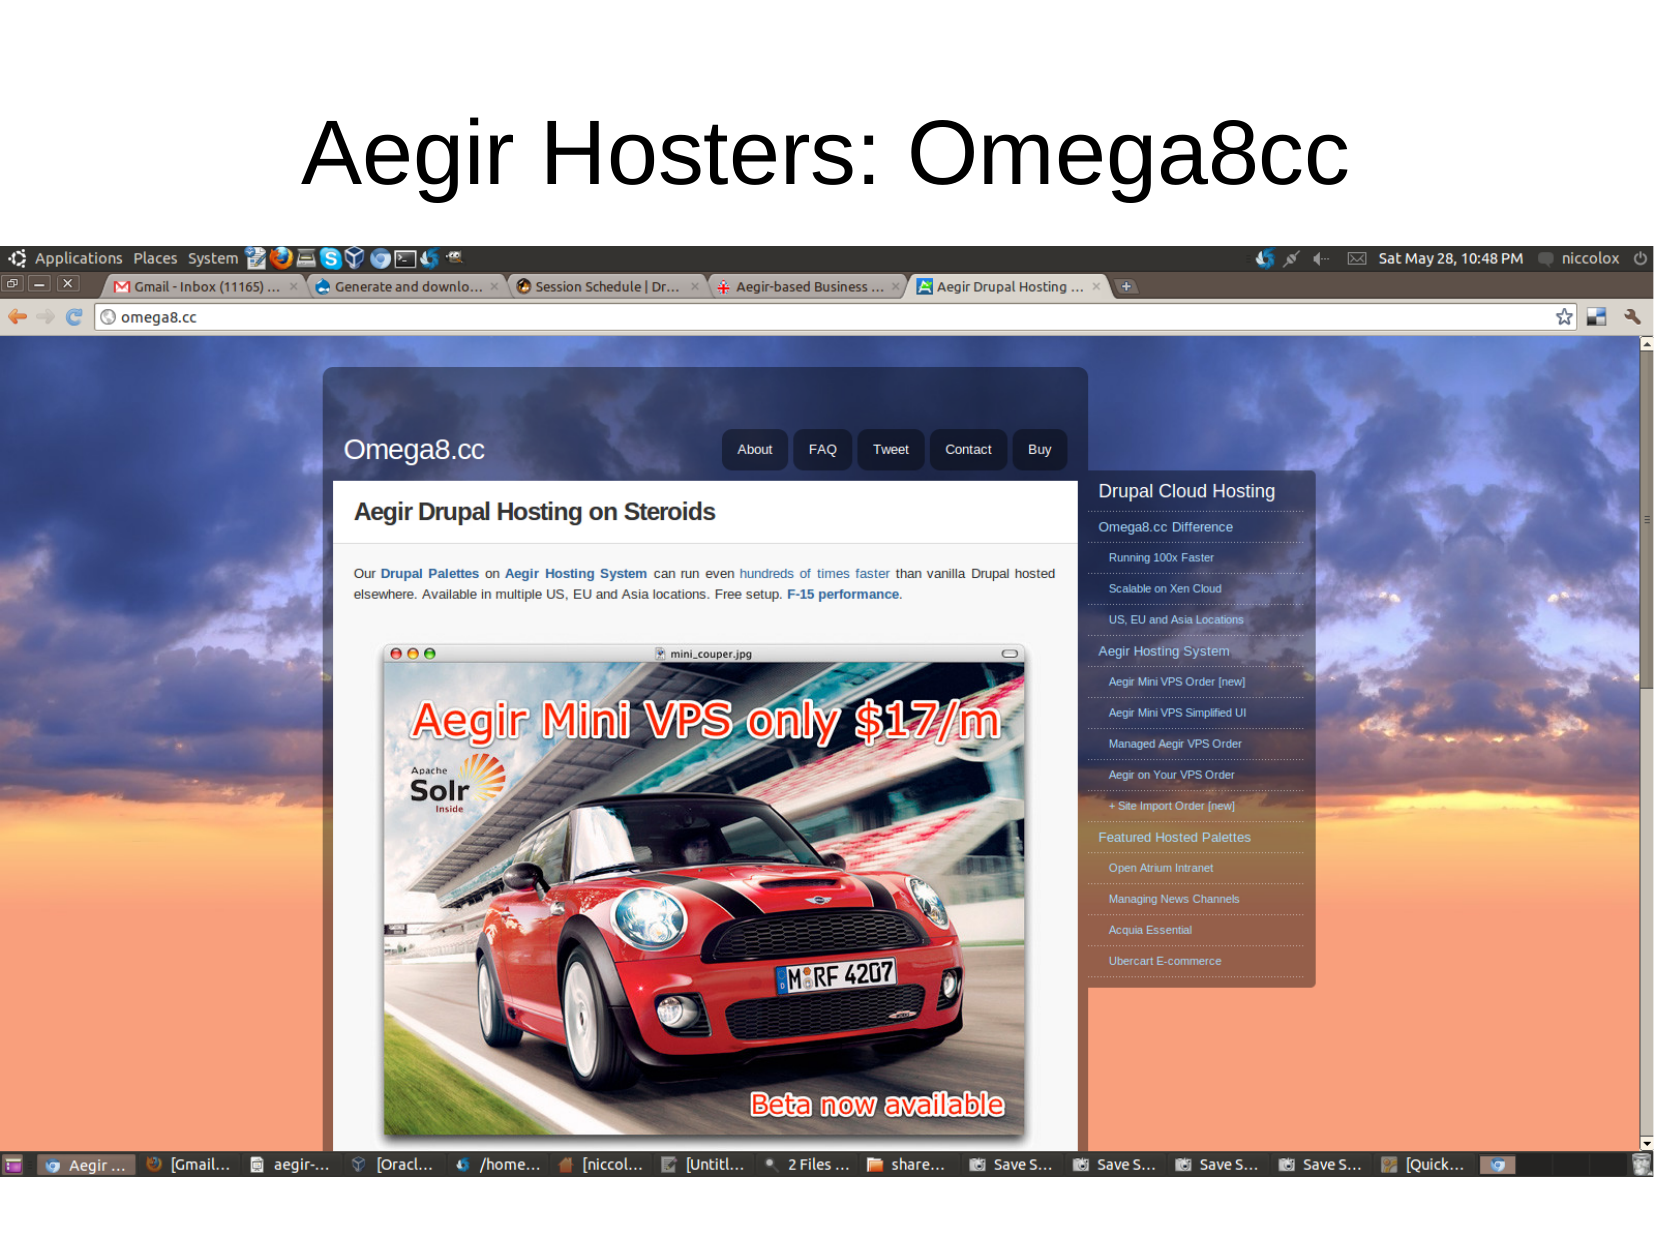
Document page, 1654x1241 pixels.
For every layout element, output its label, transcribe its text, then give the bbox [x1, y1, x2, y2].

title Aegir Hosters: Omega8cc [82, 56, 1571, 246]
picture [0, 246, 1654, 1177]
